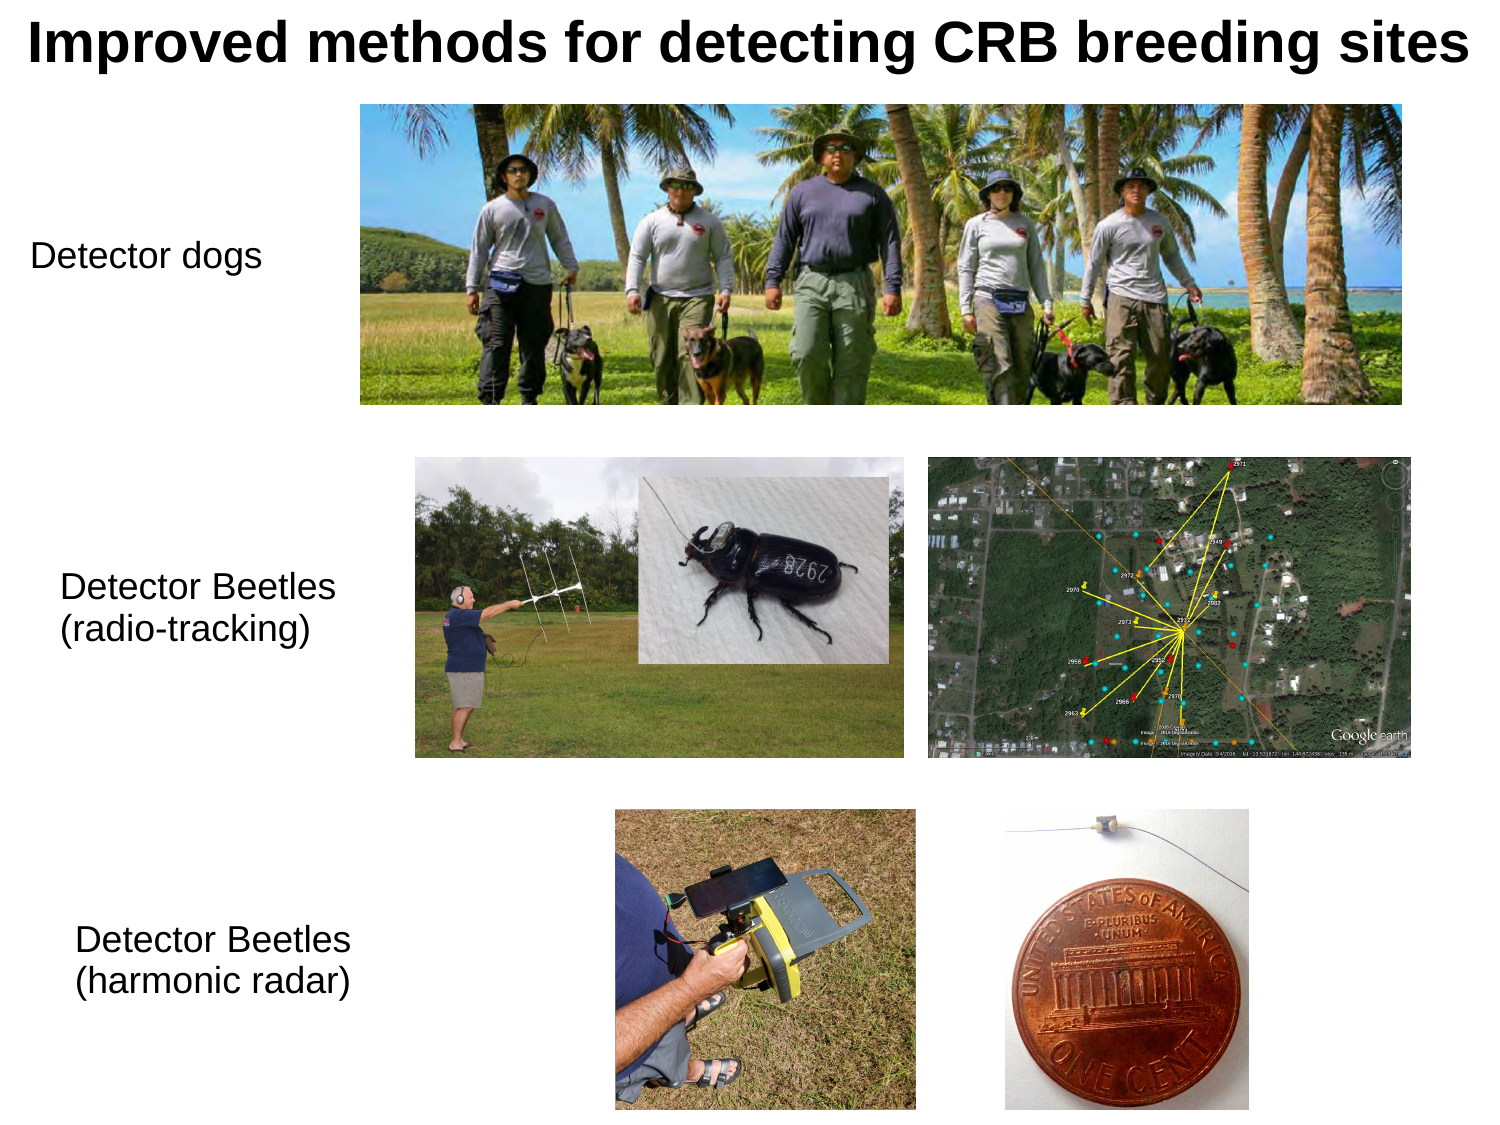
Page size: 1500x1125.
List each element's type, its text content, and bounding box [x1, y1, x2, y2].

picture [415, 457, 904, 758]
picture [1005, 809, 1249, 1111]
text_box Detector Beetles (harmonic radar) [60, 810, 406, 1111]
picture [361, 104, 1402, 405]
text_box Detector Beetles (radio-tracking) [45, 457, 391, 758]
title Improved methods for detecting CRB breeding sites [0, 9, 1500, 76]
picture [928, 457, 1411, 758]
text_box Detector dogs [15, 104, 361, 405]
picture [615, 809, 916, 1111]
